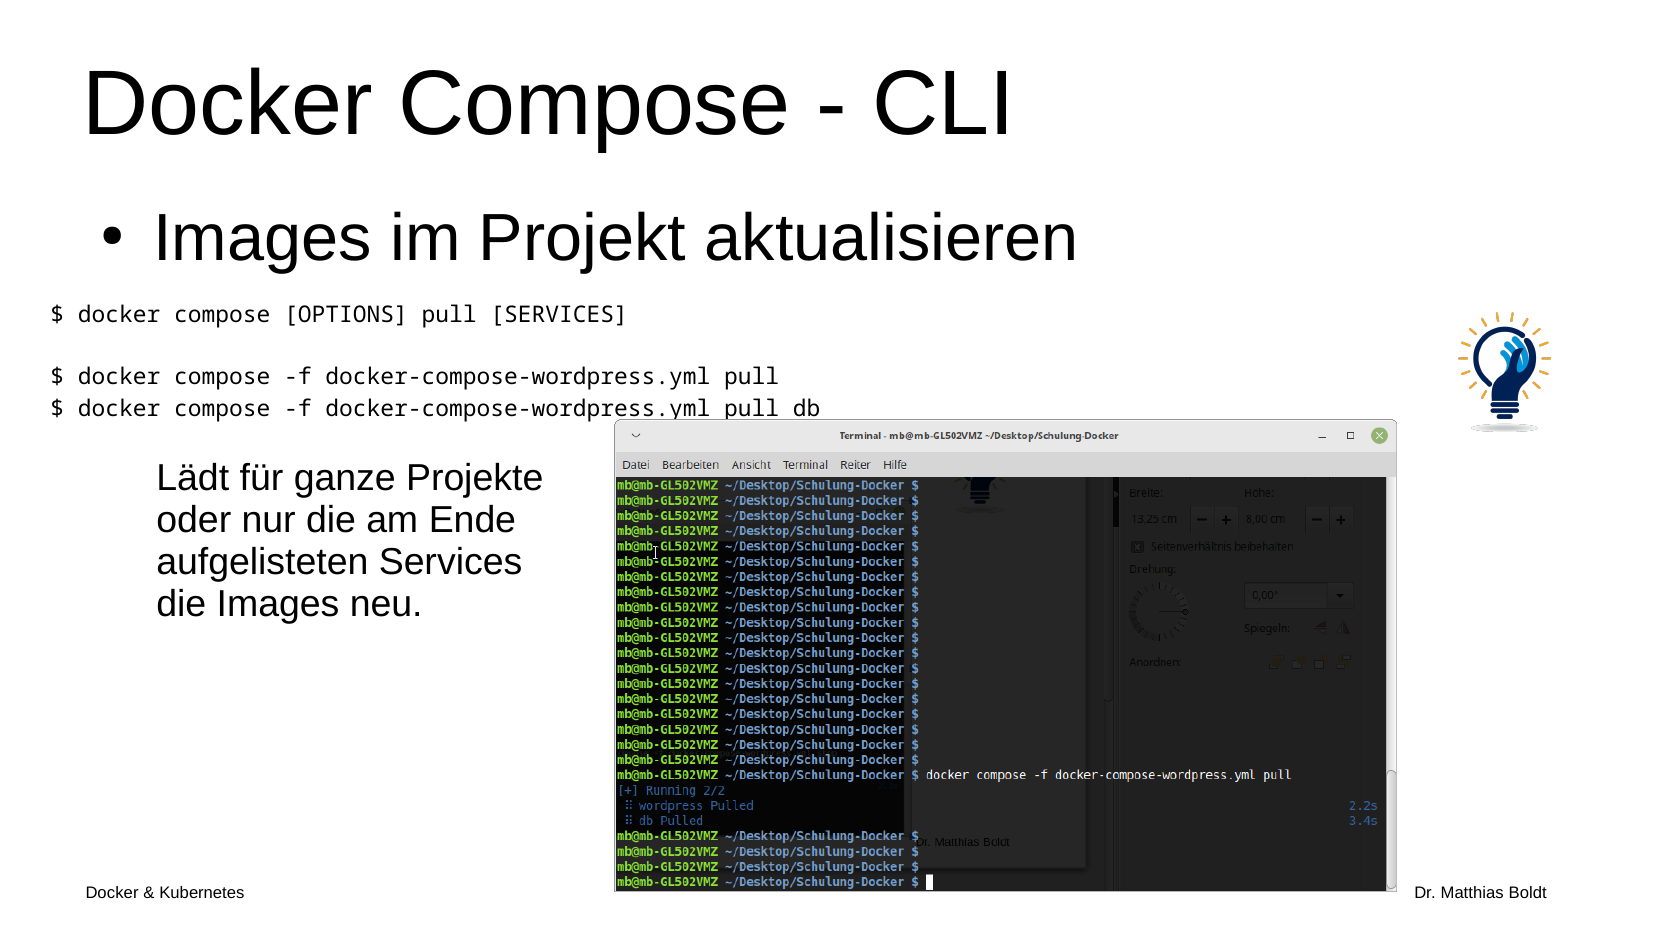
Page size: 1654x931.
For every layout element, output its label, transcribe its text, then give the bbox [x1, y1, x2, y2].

text_box Lädt für ganze Projekte oder nur die am Ende aufgelisteten Services die Images neu. [141, 448, 591, 780]
text_box $ docker compose [OPTIONS] pull [SERVICES] $ docker compose -f docker-compose-wordpress.yml pull $ docker compose -f docker-compose-wordpress.yml pull db [35, 290, 1394, 411]
text_box Docker & Kubernetes Dr. Matthias Boldt [70, 875, 1563, 910]
title Docker Compose - CLI [82, 25, 1571, 181]
picture [614, 419, 1397, 892]
picture [1458, 312, 1551, 432]
list Images im Projekt aktualisieren [82, 199, 1453, 367]
